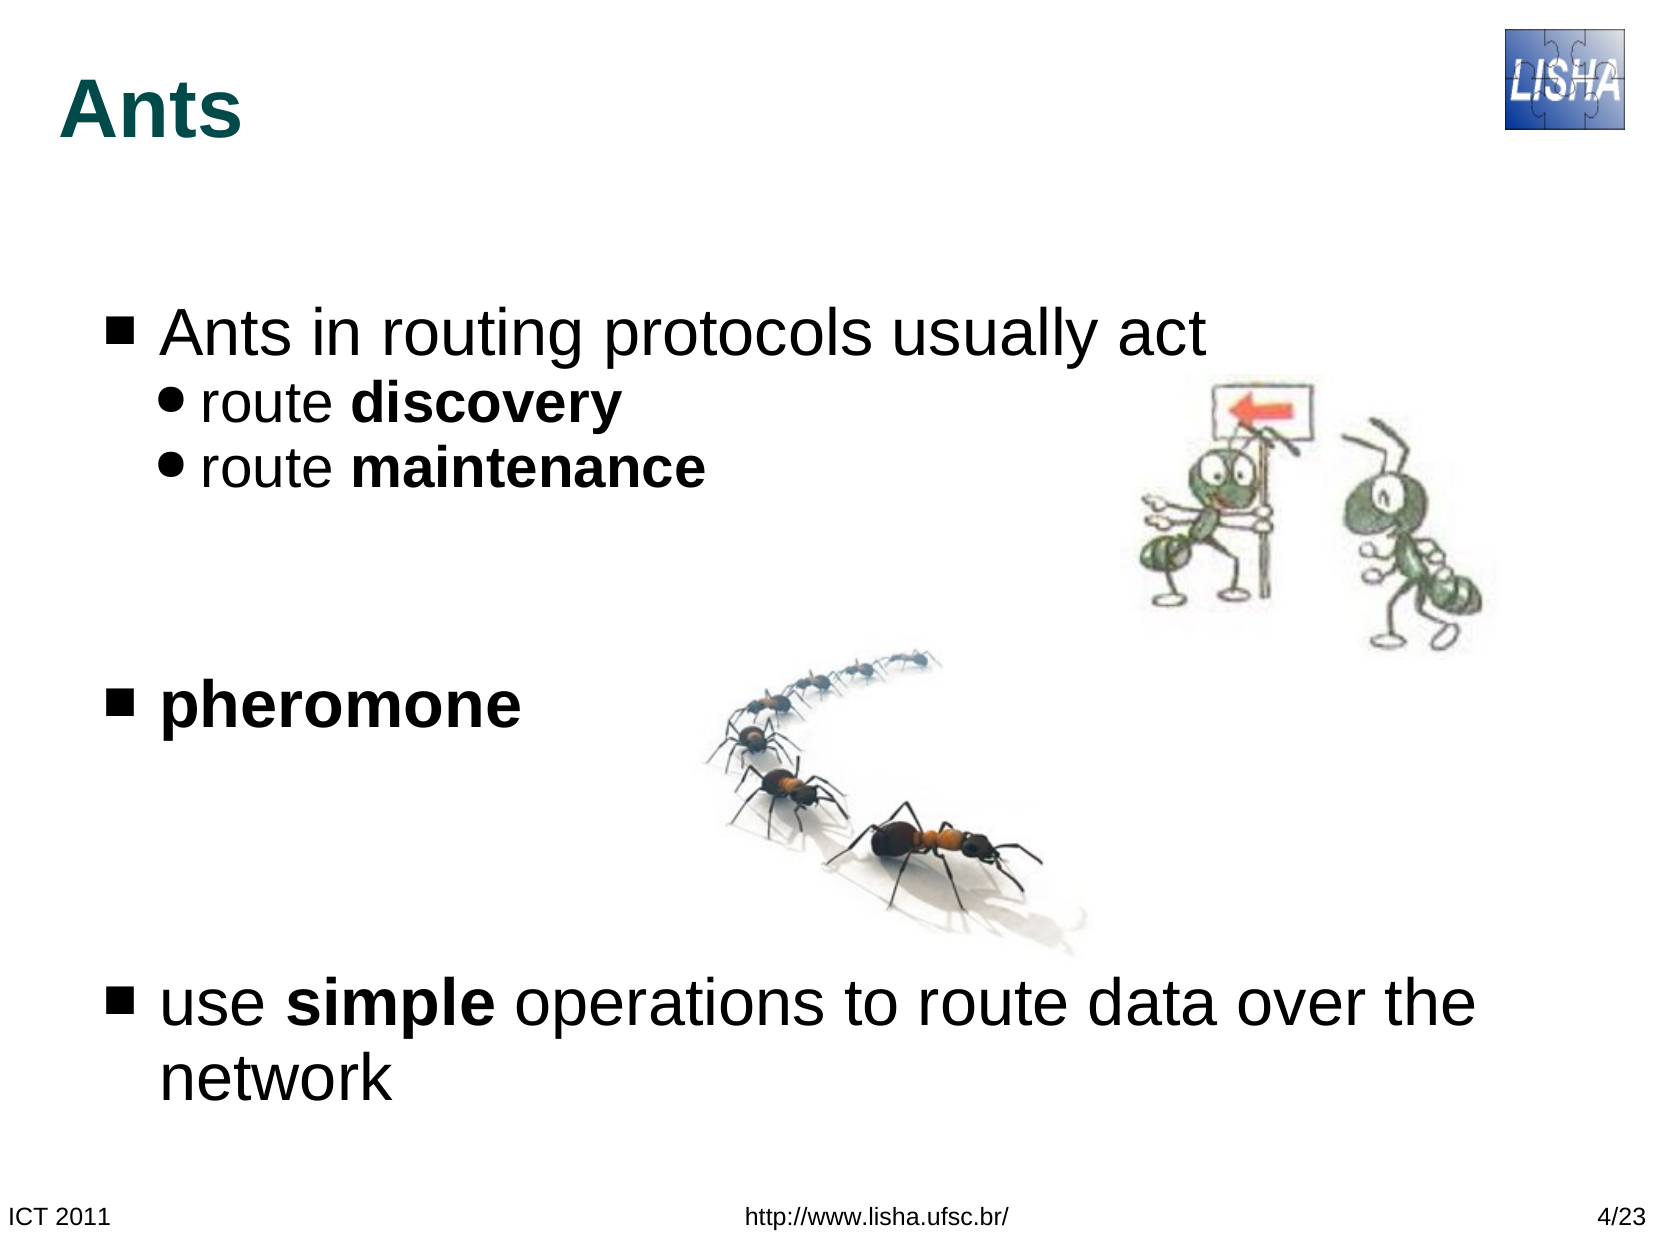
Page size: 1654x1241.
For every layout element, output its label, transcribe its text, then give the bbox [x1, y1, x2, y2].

picture [1595, 29, 1625, 130]
picture [693, 374, 1501, 965]
title Ants [58, 11, 1595, 219]
list Ants in routing protocols usually act route discovery route maintenance pheromone use simple operations to route data over the network [59, 295, 1595, 1182]
